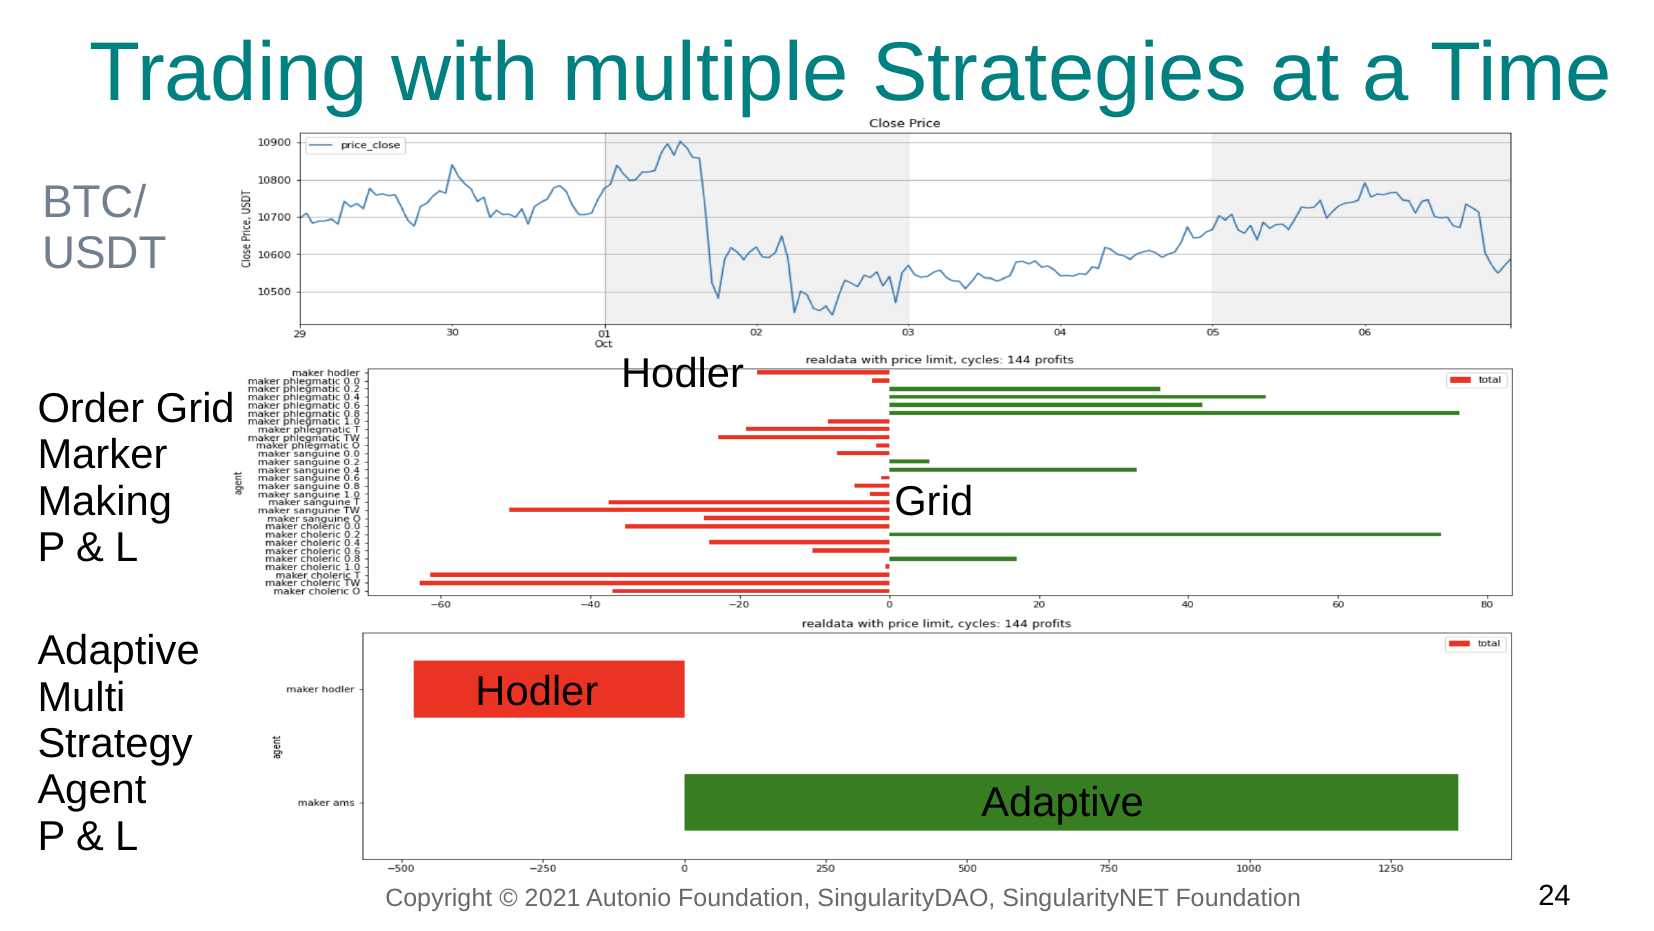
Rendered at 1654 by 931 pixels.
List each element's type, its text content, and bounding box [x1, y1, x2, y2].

text_box Grid [879, 470, 989, 533]
text_box Adaptive [966, 771, 1159, 833]
picture [218, 139, 1537, 886]
text_box Adaptive Multi Strategy Agent P & L [22, 619, 227, 867]
text_box Hodler [460, 660, 614, 723]
text_box Order Grid Marker Making P & L [22, 377, 250, 578]
text_box Trading with multiple Strategies at a Time [0, 3, 1654, 139]
text_box Hodler [606, 342, 760, 405]
text_box BTC/ USDT [27, 168, 204, 286]
